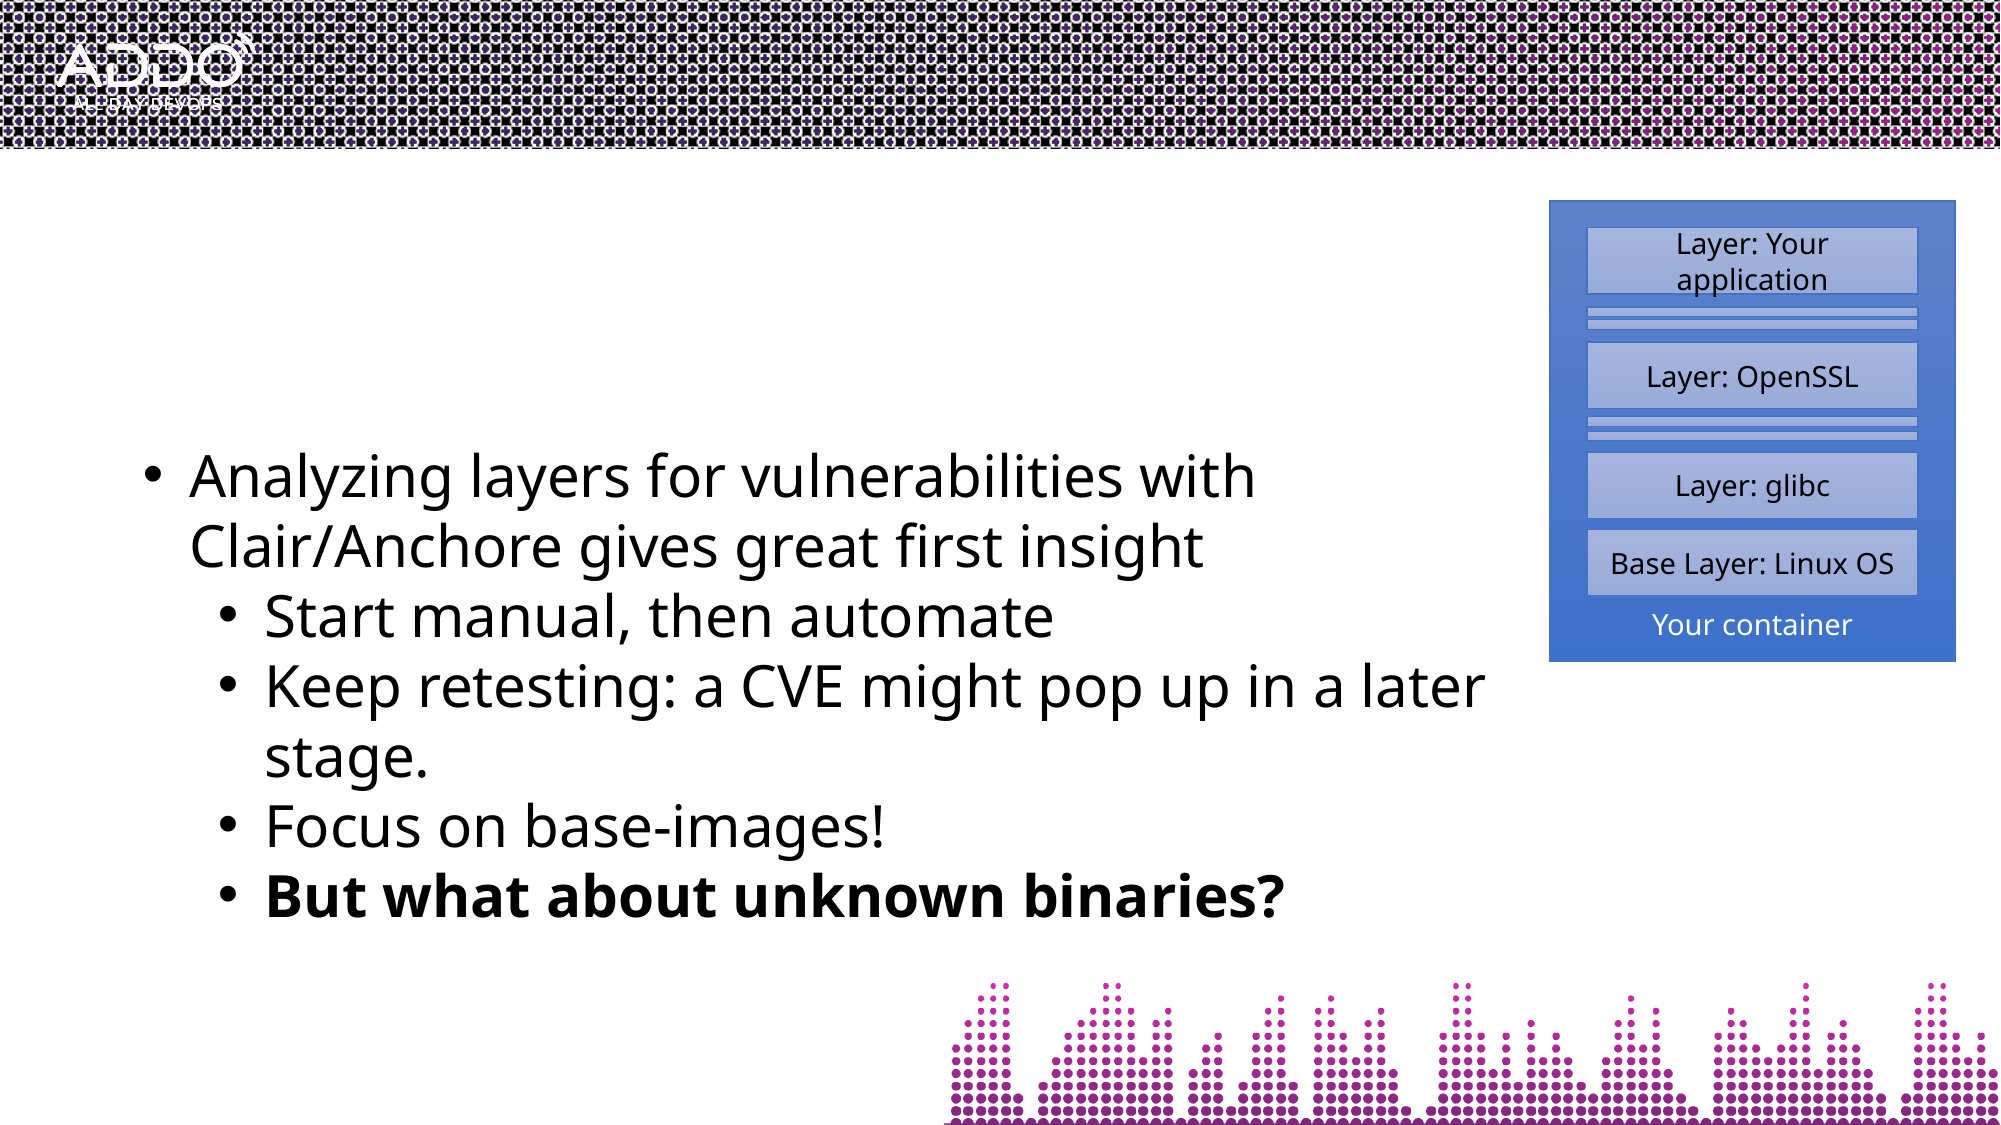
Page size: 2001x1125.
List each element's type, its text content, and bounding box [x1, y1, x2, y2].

picture [943, 983, 2000, 1125]
text_box Your container [1550, 200, 1955, 662]
text_box Base Layer: Linux OS [1587, 529, 1918, 596]
text_box Analyzing layers for vulnerabilities with Clair/Anchore gives great first insight Start manual, then automate Keep retesting: a CVE might pop up in a later stage. Focus on base-images! But what about unknown binaries? [127, 431, 1551, 871]
text_box Layer: glibc [1587, 452, 1918, 519]
picture [0, 0, 2000, 149]
text_box Layer: Your application [1587, 227, 1918, 294]
text_box Layer: OpenSSL [1587, 342, 1918, 409]
text_box [1587, 319, 1918, 330]
text_box [1587, 431, 1918, 442]
text_box [1587, 416, 1918, 427]
text_box [1587, 306, 1918, 317]
